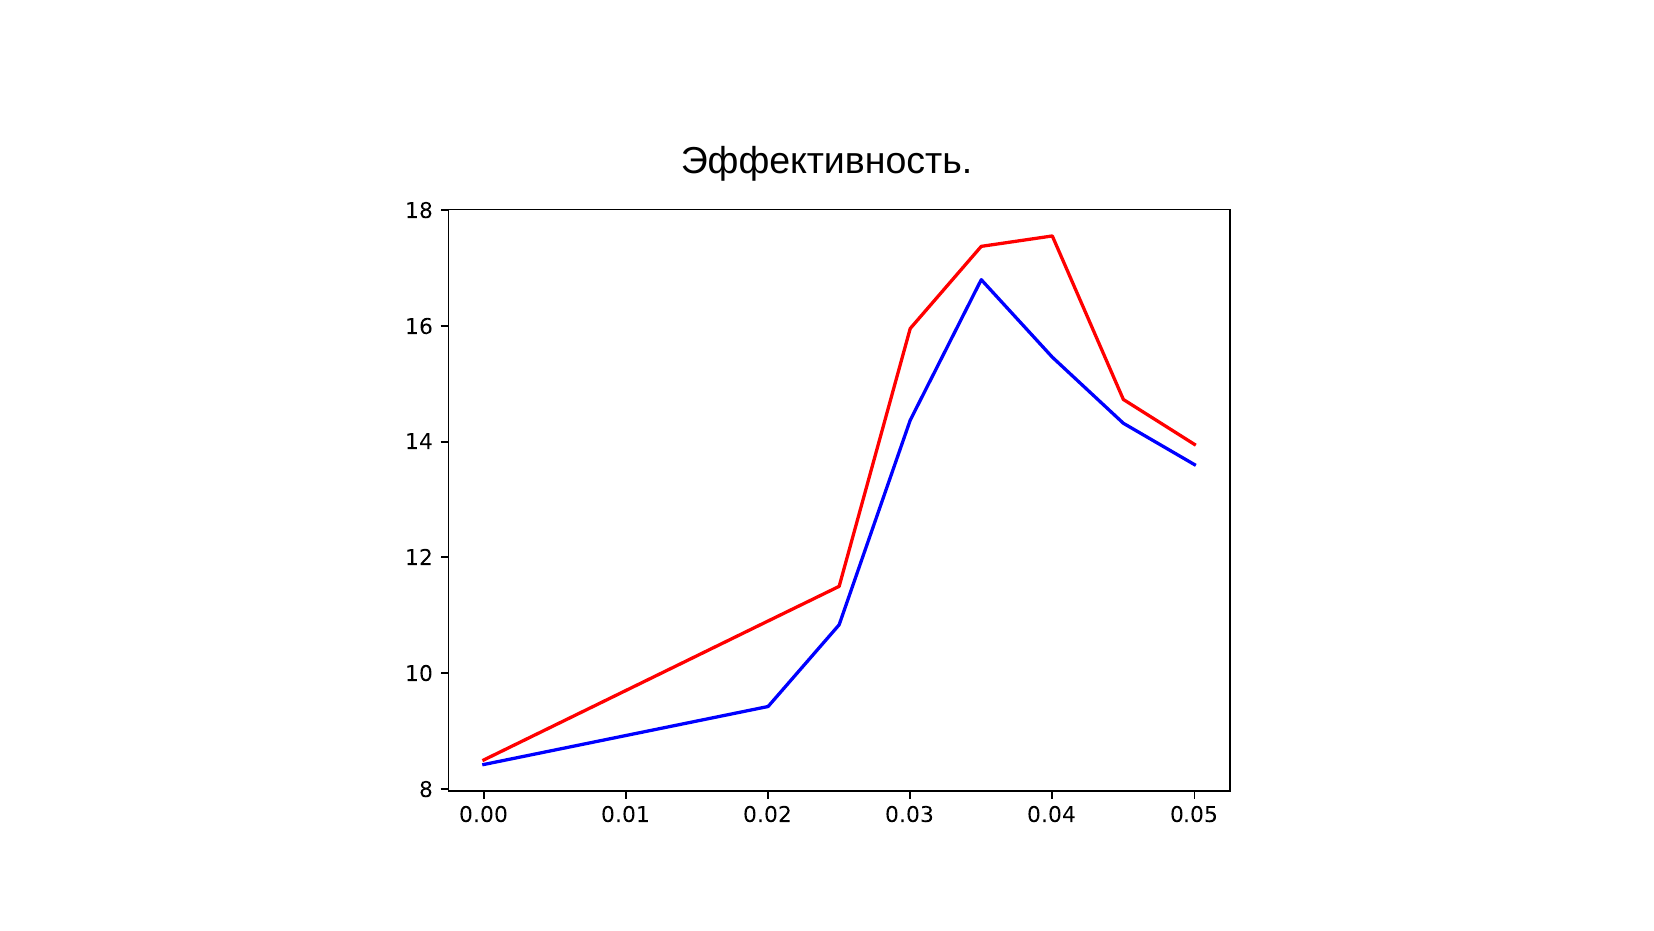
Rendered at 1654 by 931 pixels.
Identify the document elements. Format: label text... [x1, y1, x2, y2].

text_box Эффективность. [348, 132, 1306, 189]
picture [322, 118, 1332, 875]
